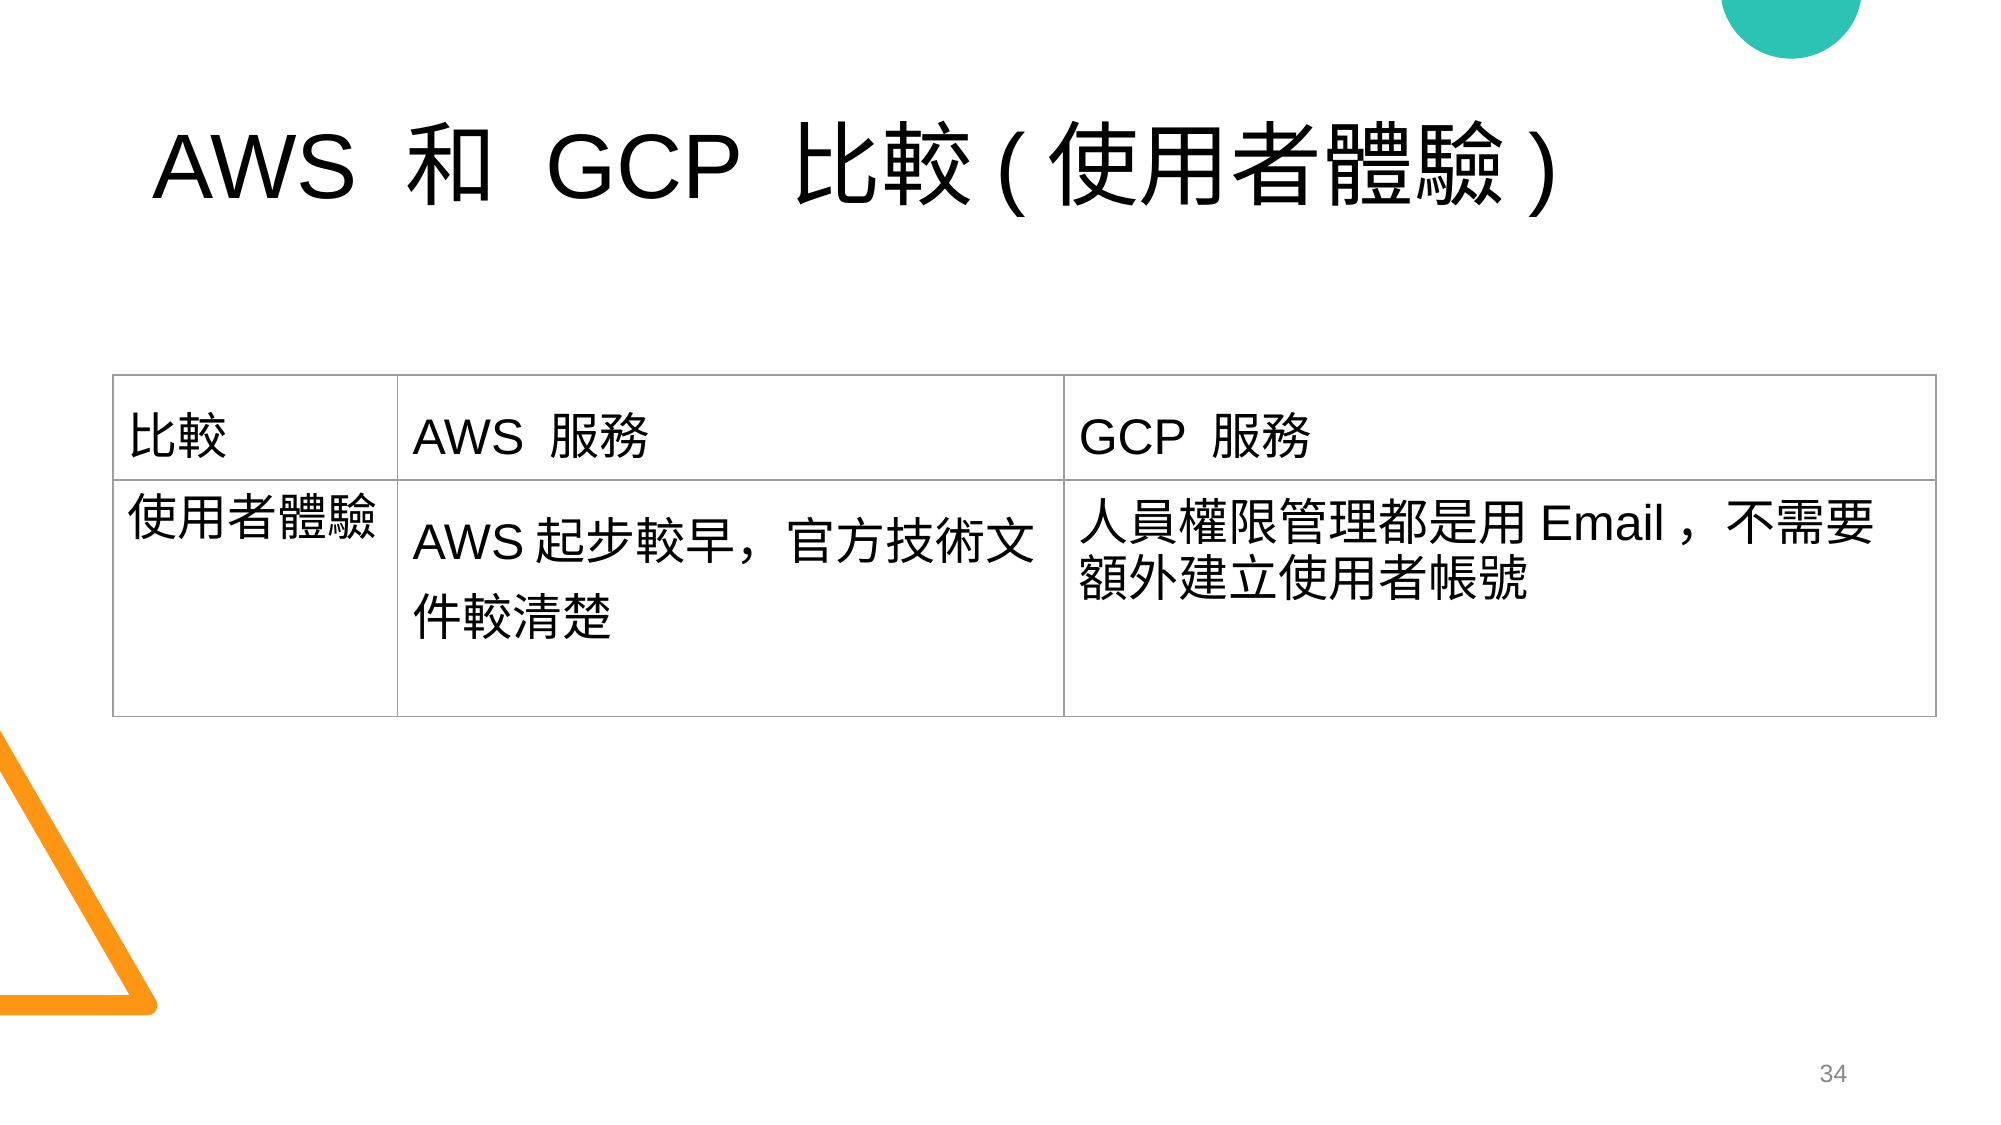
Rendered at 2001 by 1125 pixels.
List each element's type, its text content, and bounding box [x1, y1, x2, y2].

table_header GCP 服務 [1065, 376, 1935, 479]
table_header 比較 [114, 376, 397, 479]
table_header AWS 服務 [398, 376, 1063, 479]
table_cell 人員權限管理都是用Email，不需要額外建立使用者帳號 [1065, 481, 1935, 716]
title AWS 和 GCP 比較(使用者體驗) [137, 59, 1863, 278]
table_cell AWS起步較早，官方技術文件較清楚 [398, 481, 1063, 716]
slide_number <number> [1412, 1042, 1863, 1103]
table_cell 使用者體驗 [114, 481, 397, 716]
